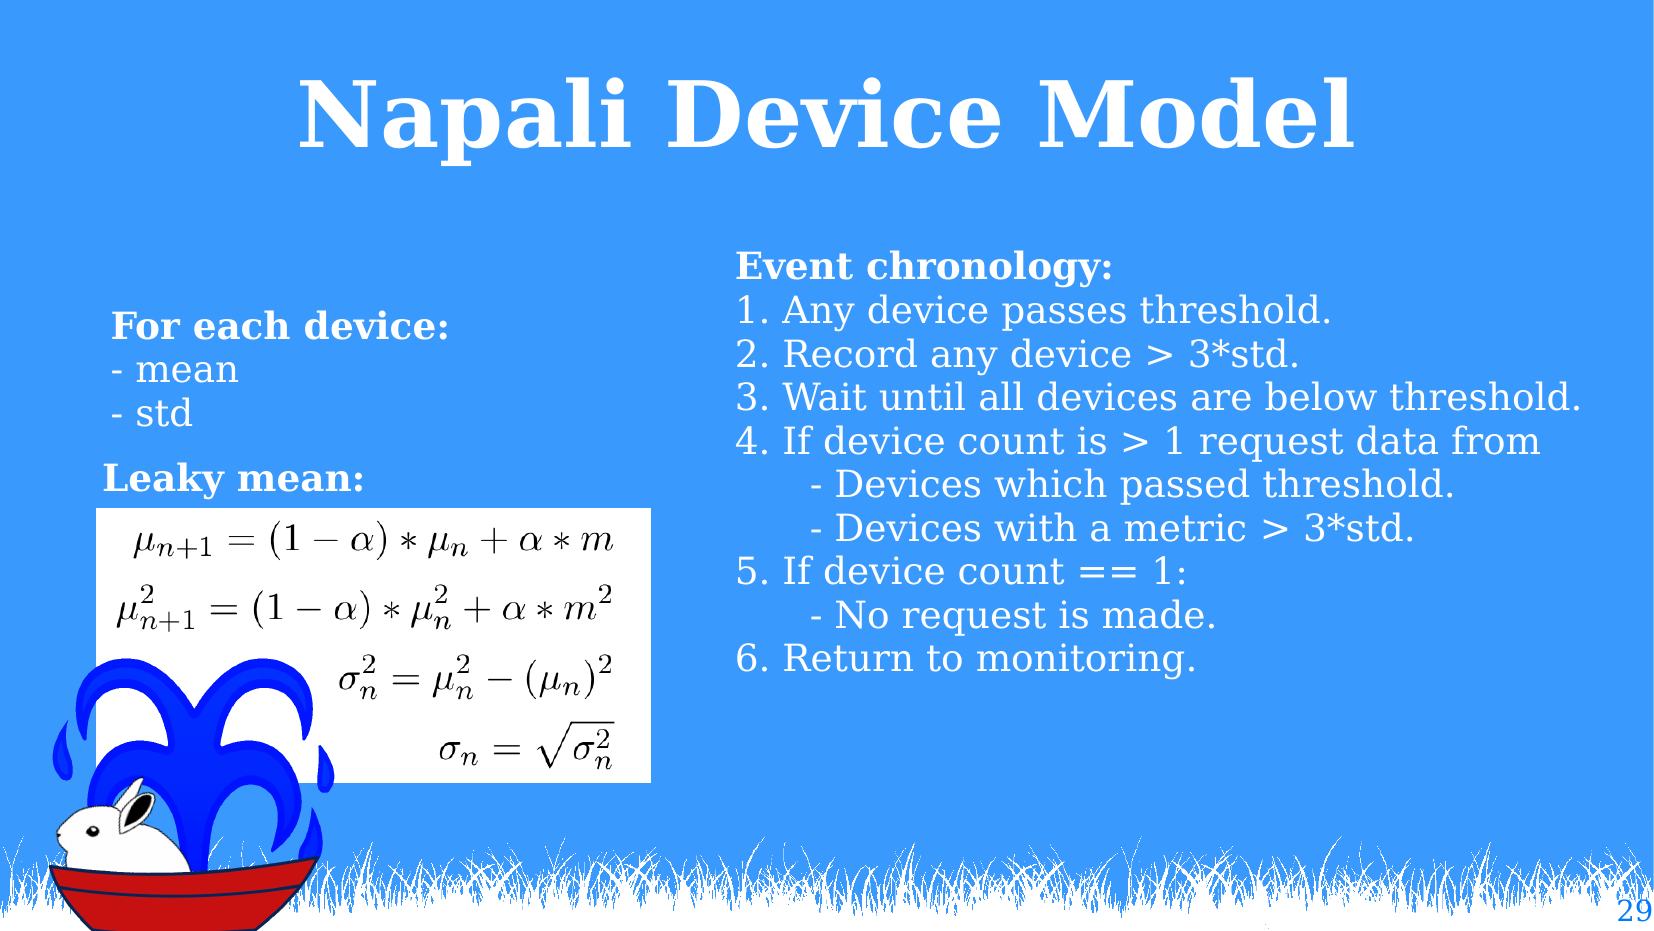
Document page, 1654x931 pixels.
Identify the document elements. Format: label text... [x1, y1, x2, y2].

title Napali Device Model [82, 37, 1571, 193]
text_box Event chronology: 1. Any device passes threshold. 2. Record any device > 3*std. 3. Wait until all devices are below threshold. 4. If device count is > 1 request data from - Devices which passed threshold. - Devices with a metric > 3*std. 5. If device count == 1: - No request is made. 6. Return to monitoring. [720, 237, 1606, 732]
picture [0, 0, 1654, 931]
text_box Leaky mean: [87, 448, 538, 508]
text_box For each device: - mean - std [95, 296, 696, 443]
